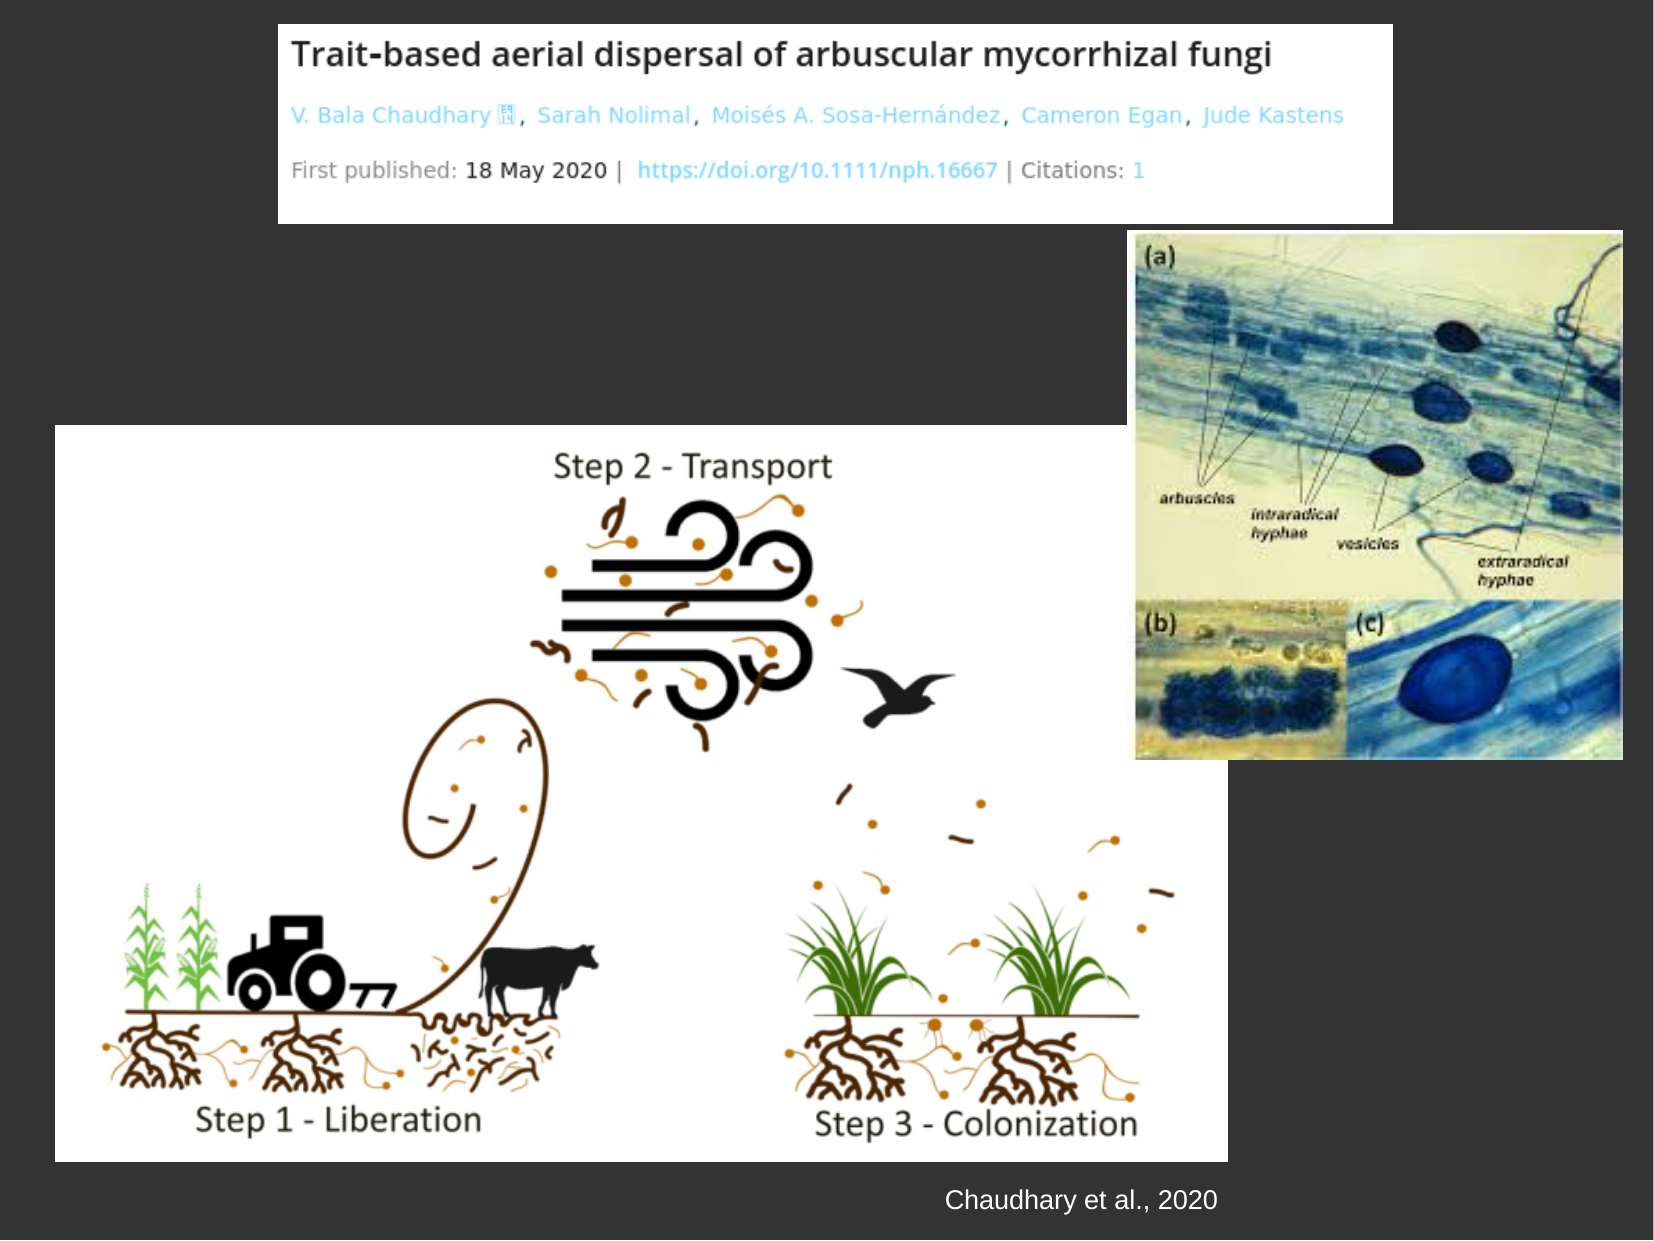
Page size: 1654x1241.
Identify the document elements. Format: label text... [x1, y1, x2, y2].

picture [55, 230, 1623, 1162]
picture [278, 24, 1393, 224]
text_box Chaudhary et al., 2020 [474, 1177, 1233, 1223]
